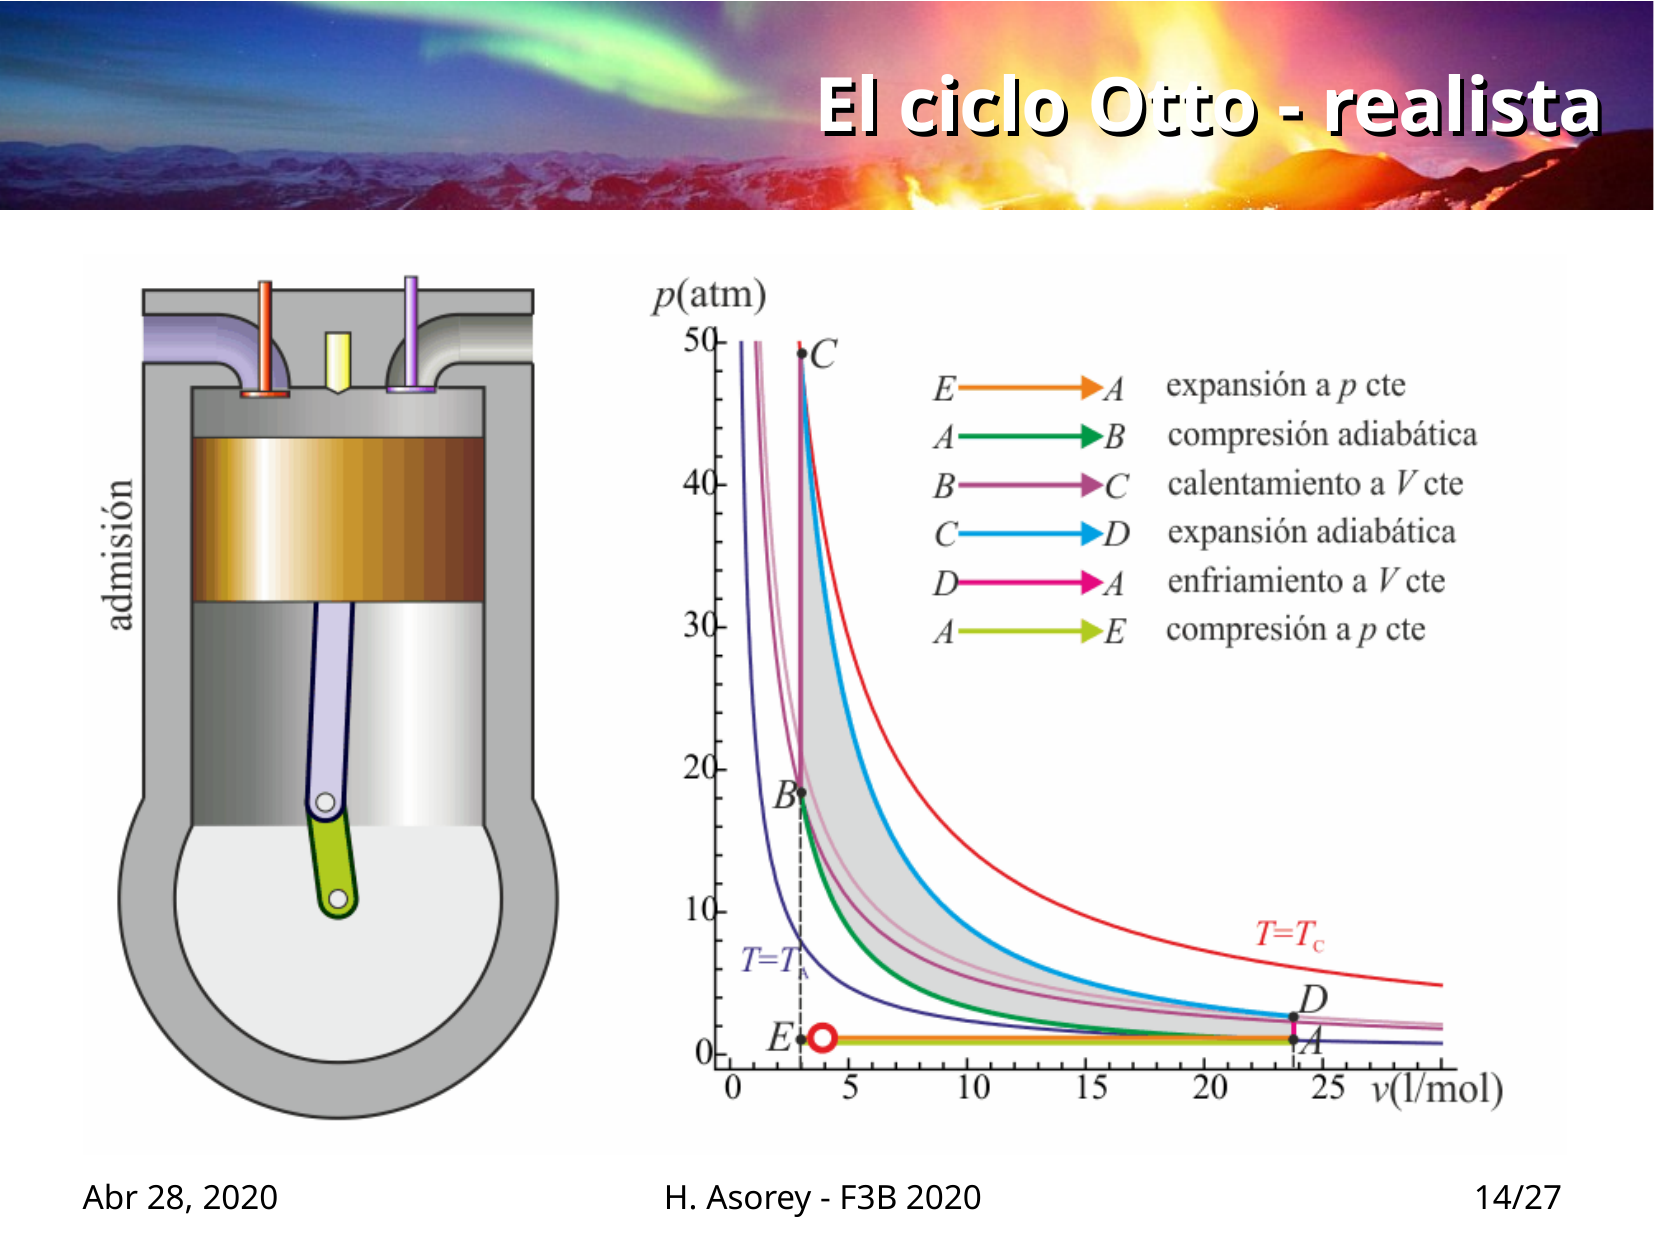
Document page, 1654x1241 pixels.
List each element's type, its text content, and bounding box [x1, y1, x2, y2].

picture [0, 1, 1654, 210]
picture [83, 254, 1567, 1156]
title El ciclo Otto - realista [45, 15, 1606, 191]
